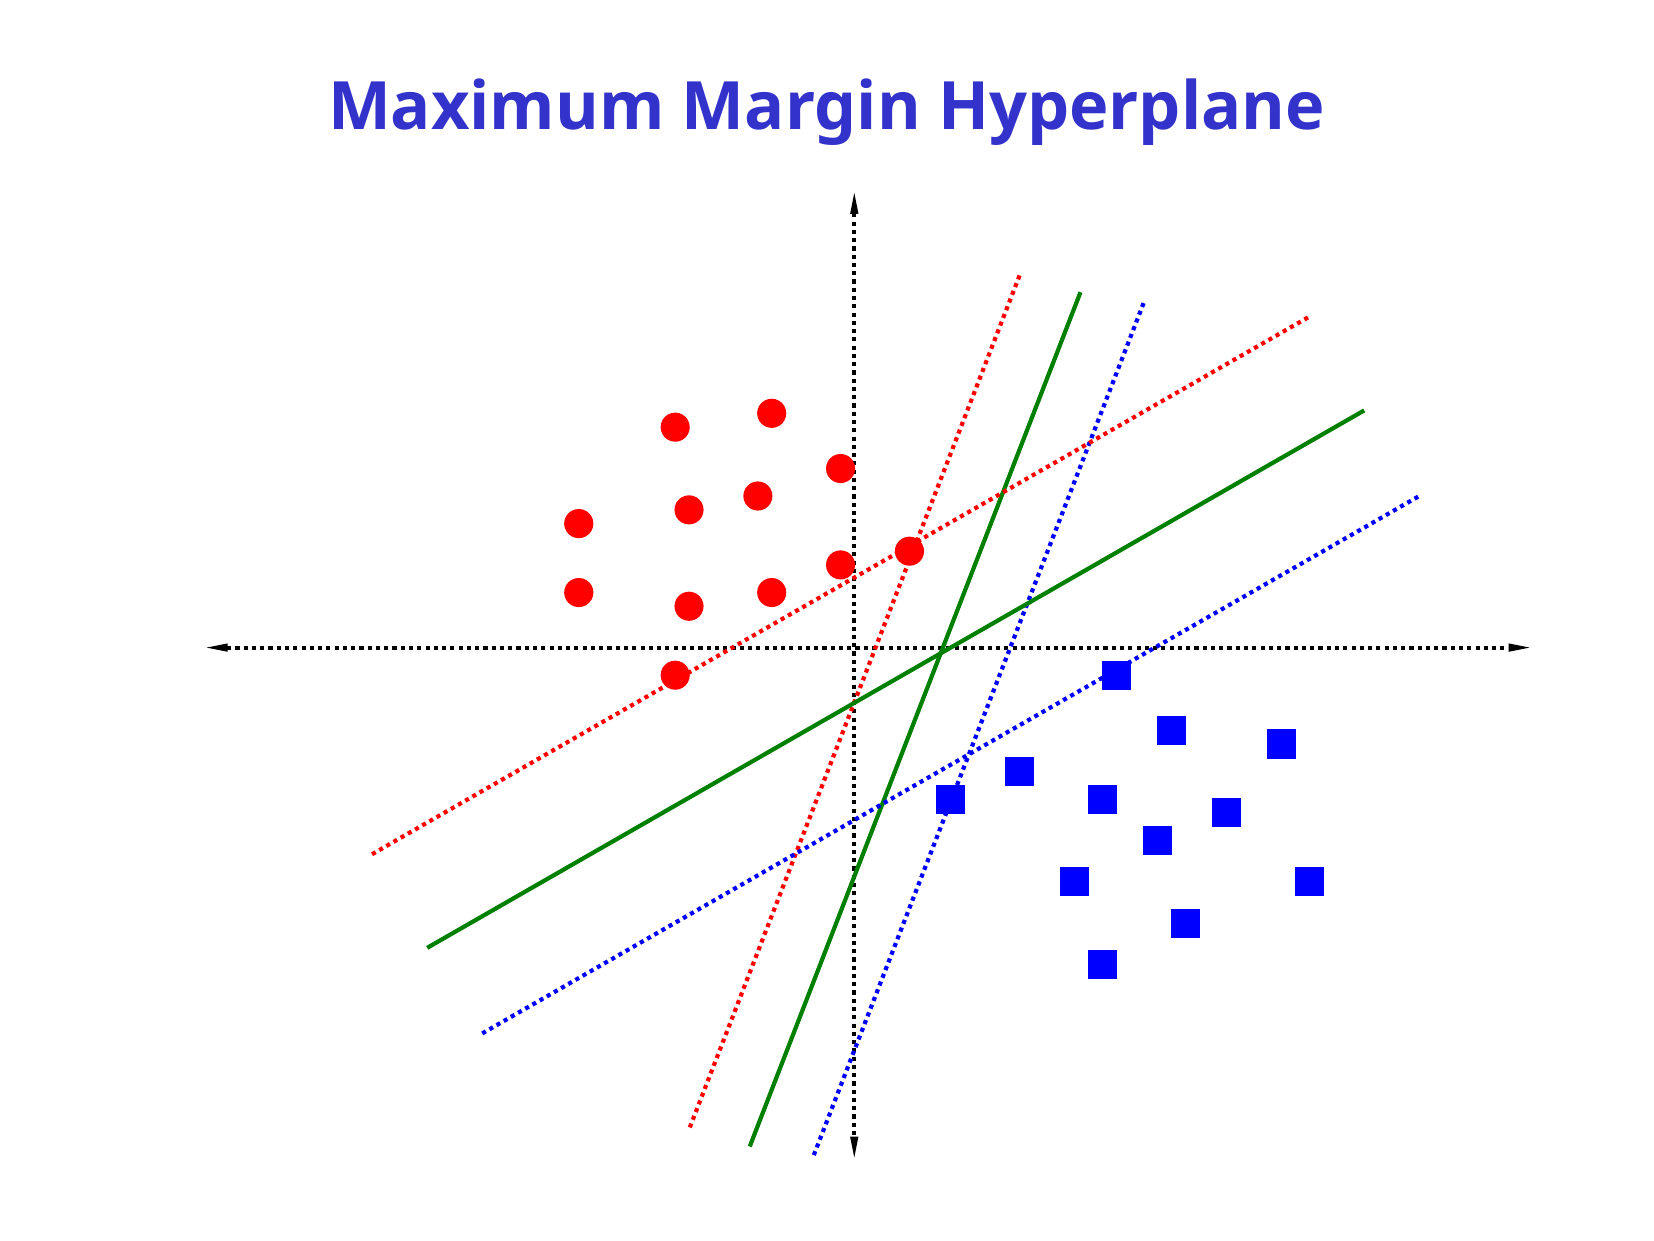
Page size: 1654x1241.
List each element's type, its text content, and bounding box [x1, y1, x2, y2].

text_box [1088, 950, 1117, 979]
text_box [757, 399, 786, 428]
text_box [1157, 716, 1186, 745]
title Maximum Margin Hyperplane [124, 27, 1530, 180]
text_box [1088, 785, 1117, 813]
text_box [1102, 661, 1130, 689]
text_box [1060, 868, 1089, 896]
text_box [1171, 909, 1199, 937]
text_box [895, 537, 924, 565]
text_box [1212, 799, 1241, 827]
text_box [826, 551, 855, 579]
text_box [661, 413, 689, 441]
text_box [826, 454, 855, 483]
text_box [661, 661, 689, 689]
text_box [564, 509, 593, 538]
text_box [757, 578, 786, 607]
text_box [1295, 868, 1323, 896]
text_box [675, 496, 703, 524]
text_box [936, 785, 965, 813]
text_box [1005, 757, 1034, 786]
text_box [1267, 730, 1296, 758]
text_box [675, 592, 703, 621]
text_box [564, 578, 593, 607]
text_box [744, 482, 772, 510]
text_box [1143, 826, 1172, 855]
